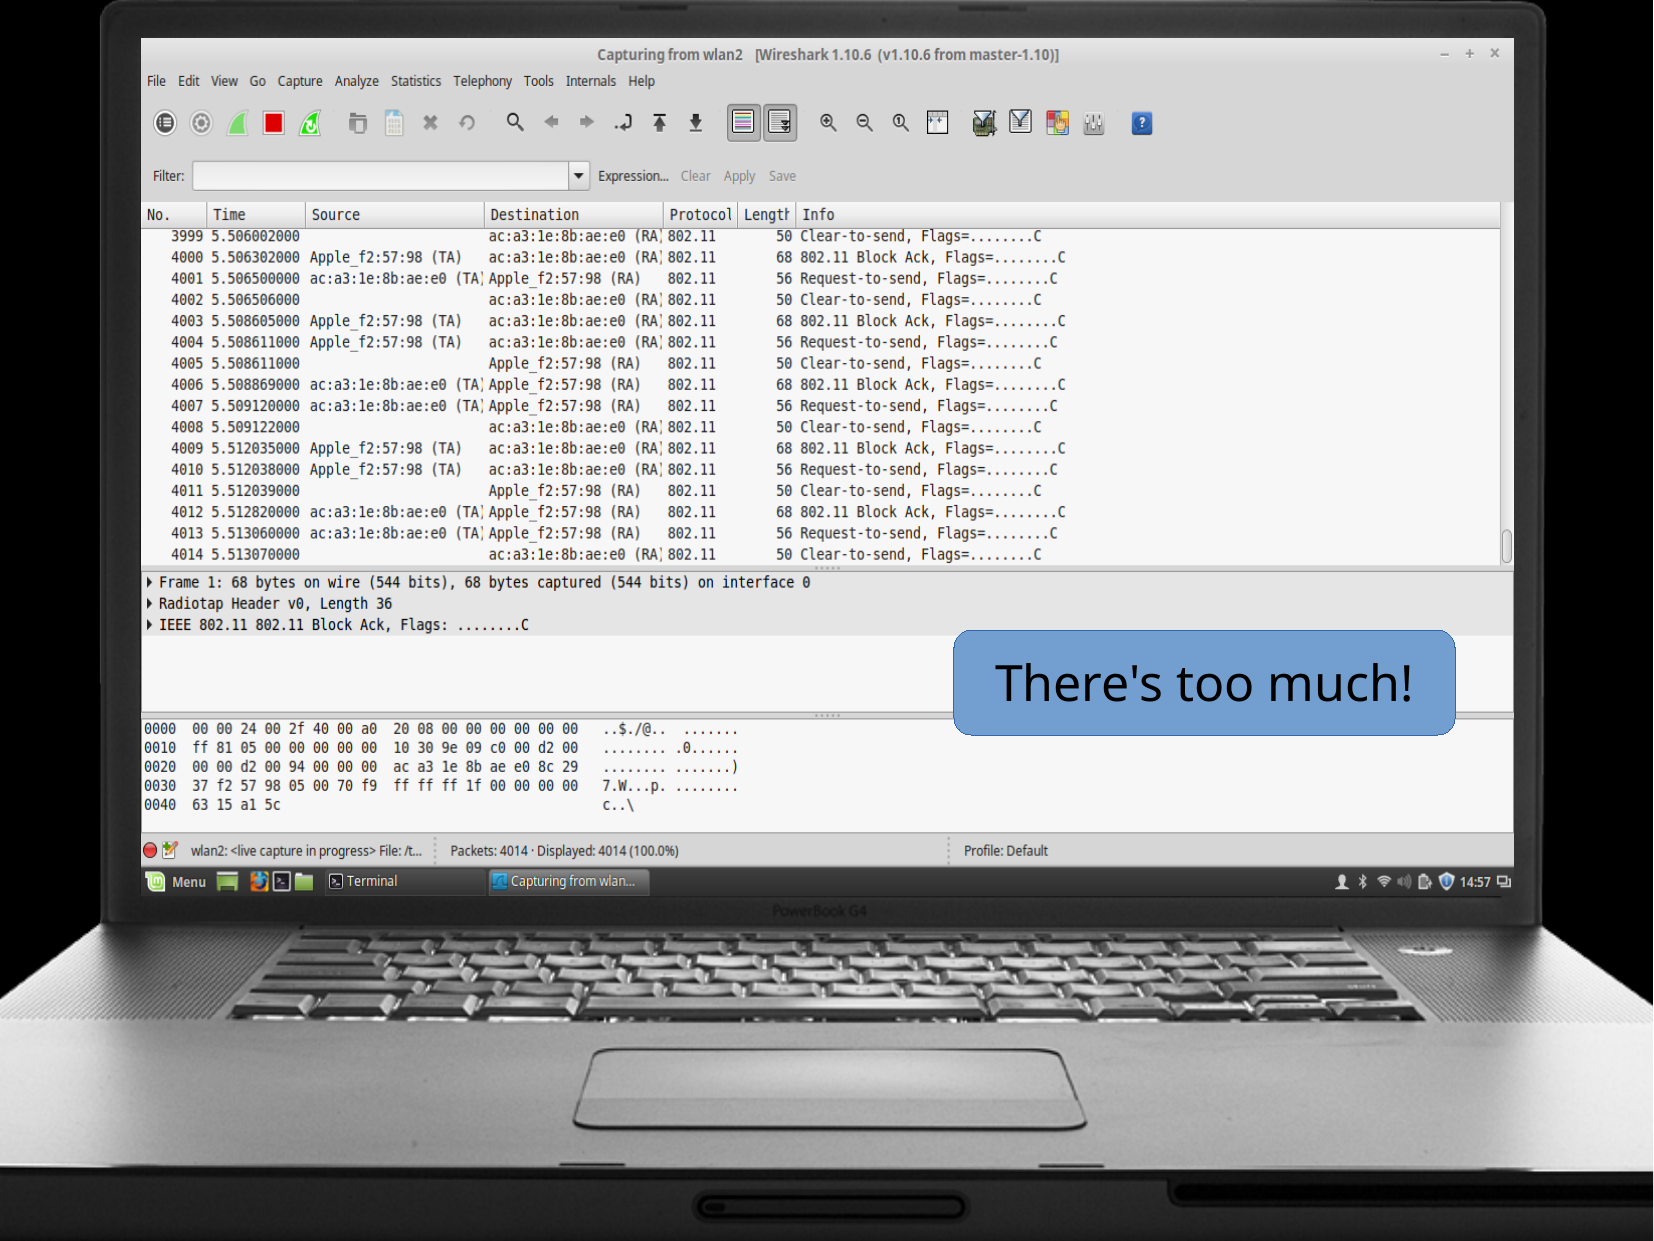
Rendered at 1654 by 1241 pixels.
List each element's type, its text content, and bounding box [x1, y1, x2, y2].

text_box There's too much! [953, 630, 1456, 736]
picture [0, 0, 1654, 1241]
